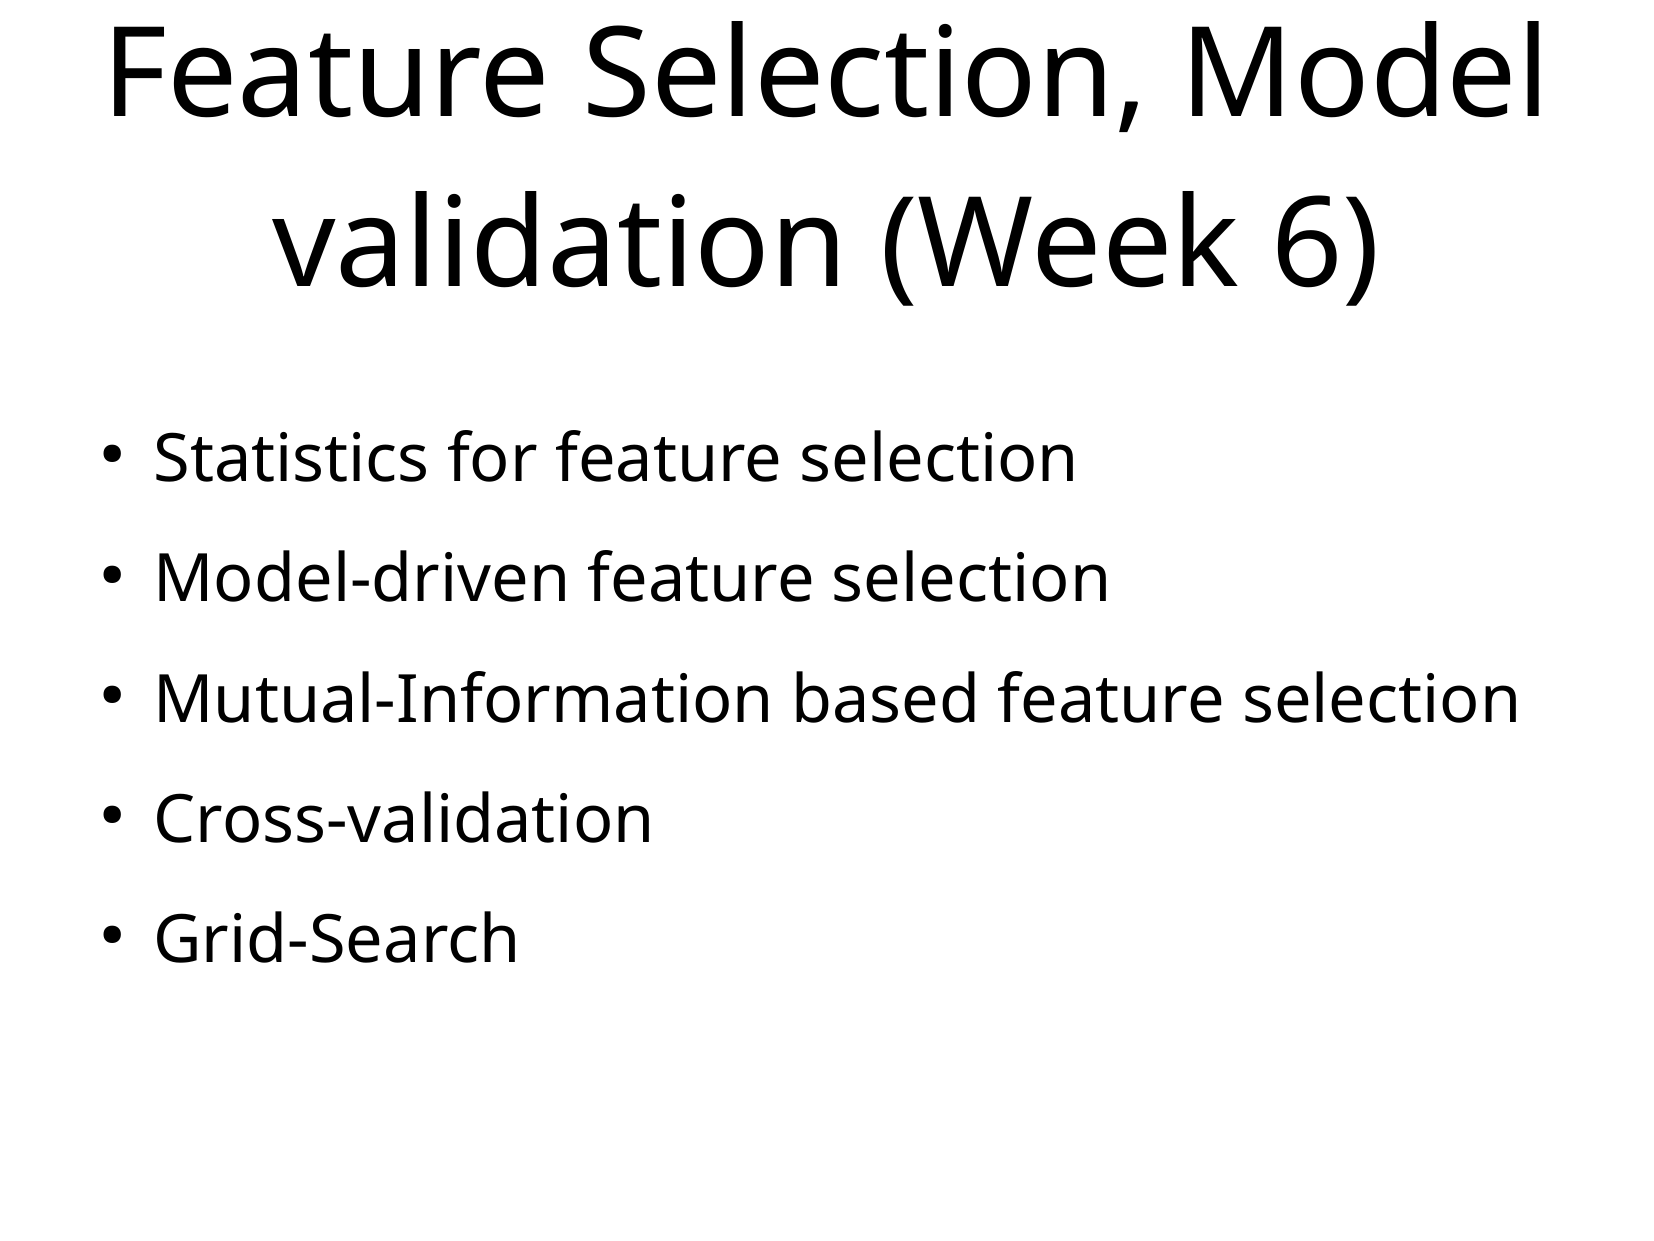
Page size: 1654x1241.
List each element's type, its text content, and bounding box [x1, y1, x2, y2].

list Statistics for feature selection Model-driven feature selection Mutual-Information based feature selection Cross-validation Grid-Search [82, 290, 1571, 1010]
title Feature Selection, Model validation (Week 6) [82, 27, 1571, 279]
